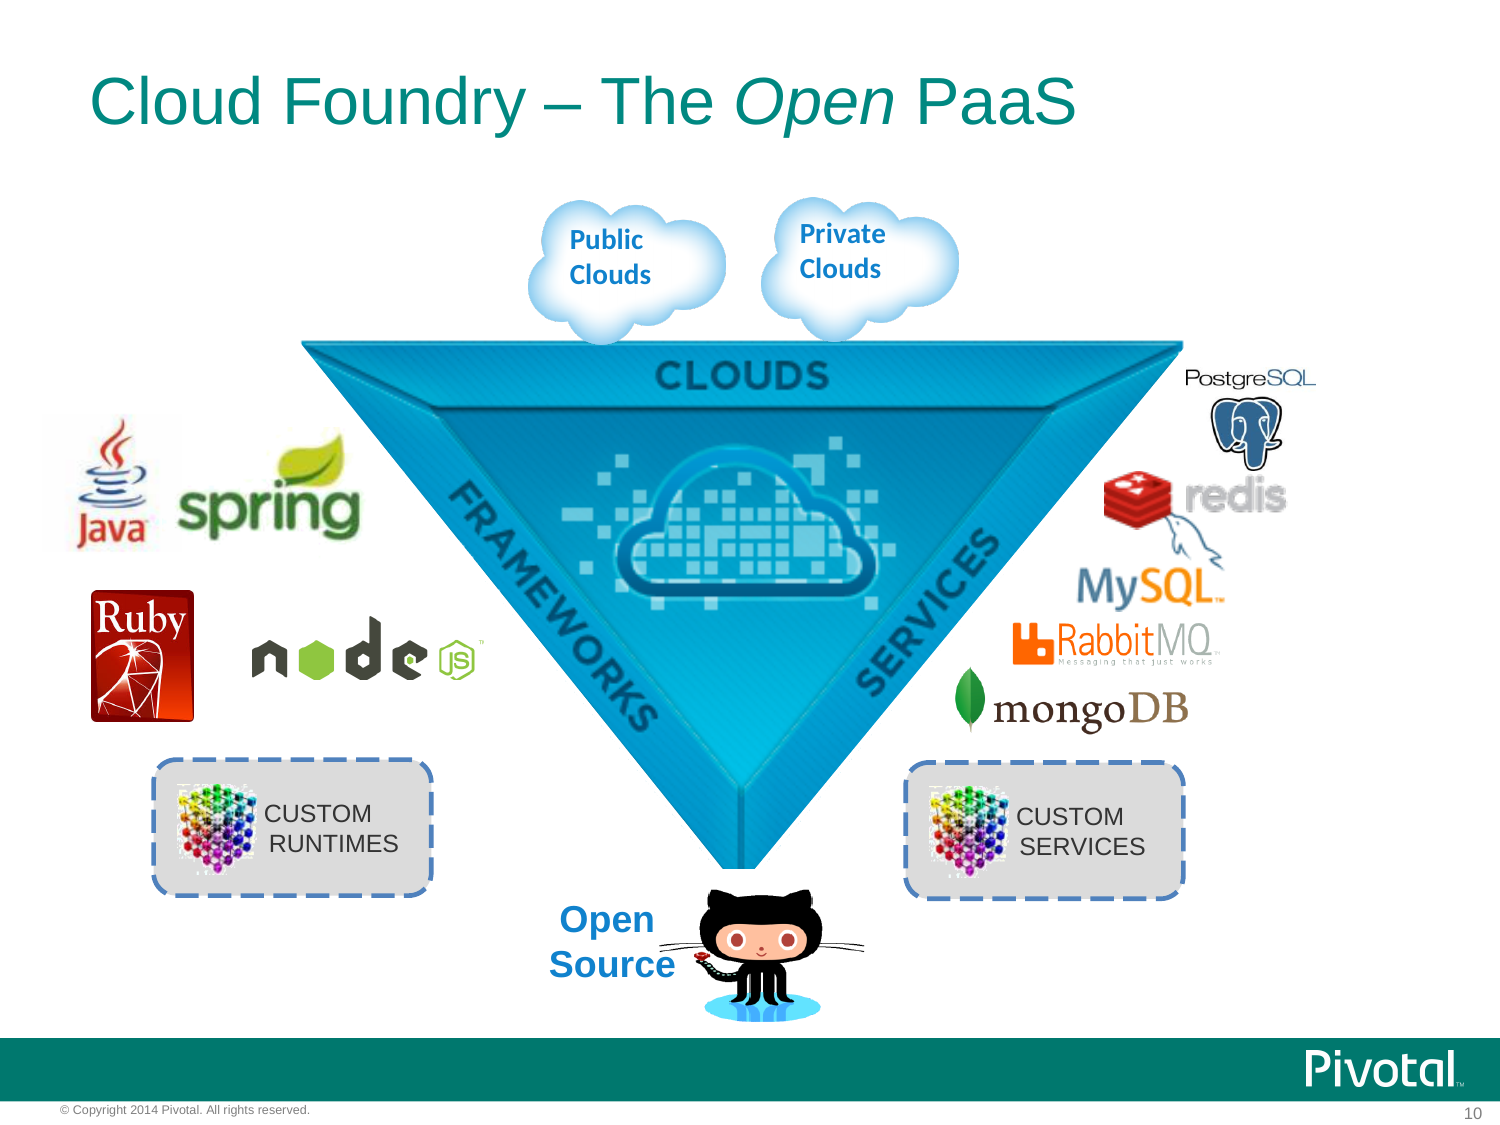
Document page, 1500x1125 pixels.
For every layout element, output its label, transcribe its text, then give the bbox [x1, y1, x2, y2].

text_box Public Clouds [554, 212, 667, 299]
picture [41, 192, 1335, 1035]
text_box Open Source [472, 887, 753, 994]
picture [177, 784, 257, 875]
text_box Private Clouds [785, 206, 902, 292]
text_box CUSTOM RUNTIMES [153, 759, 432, 896]
picture [1306, 1050, 1464, 1087]
title Cloud Foundry – The Open PaaS [75, 3, 1426, 192]
picture [91, 590, 194, 722]
text_box CUSTOM SERVICES [905, 762, 1184, 899]
